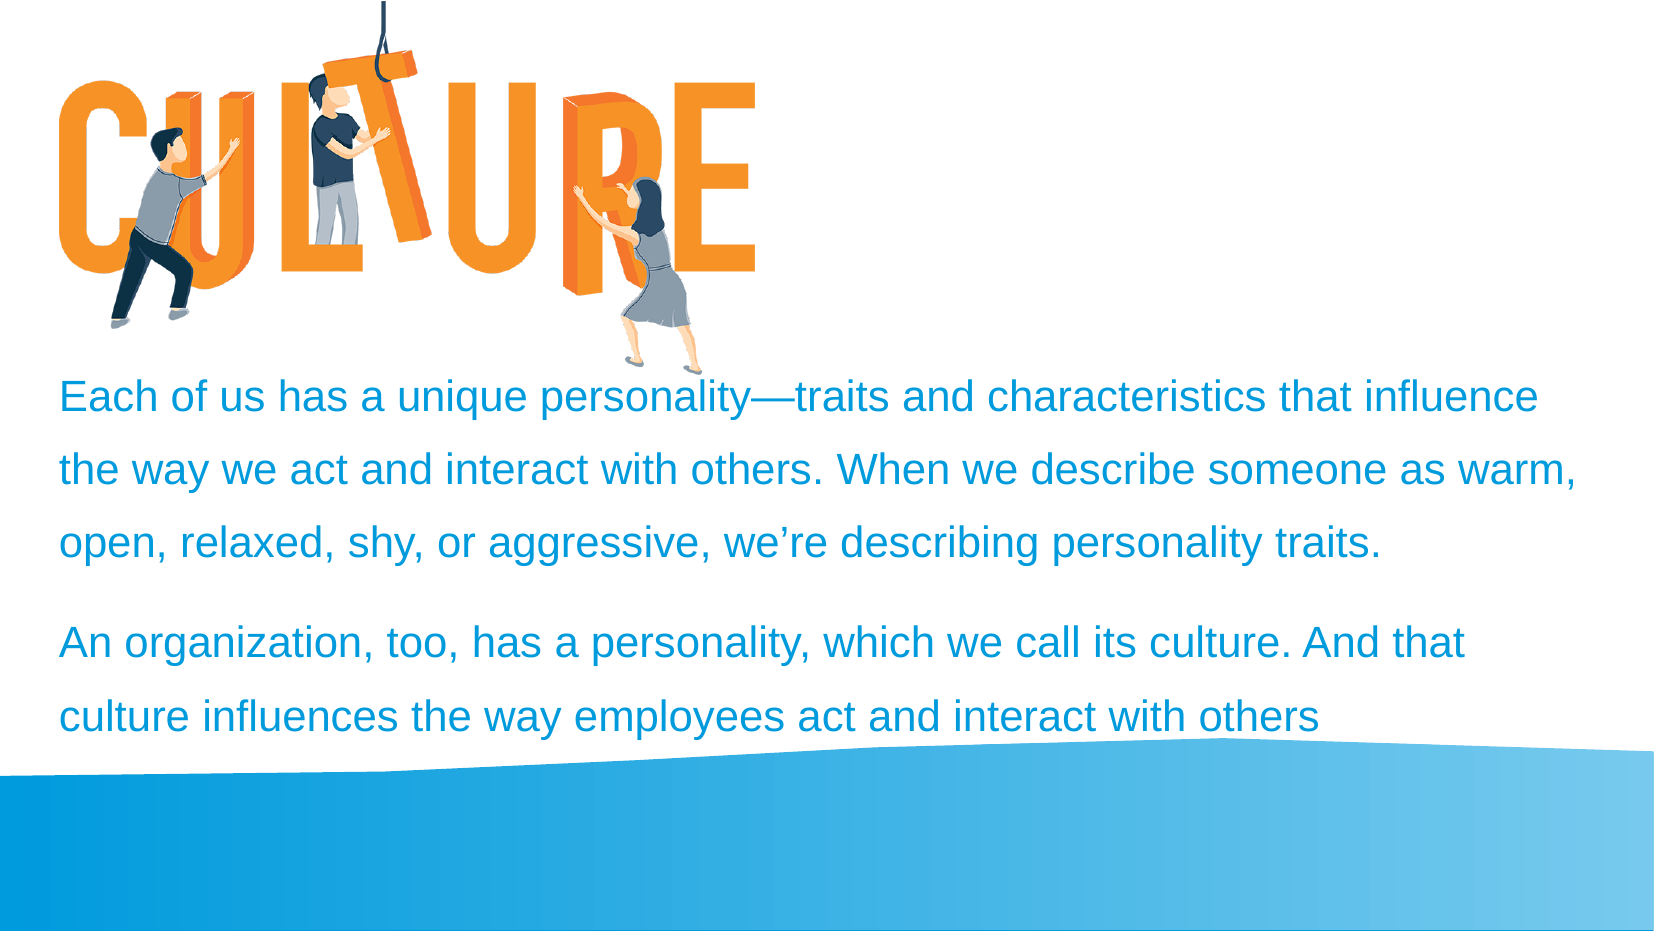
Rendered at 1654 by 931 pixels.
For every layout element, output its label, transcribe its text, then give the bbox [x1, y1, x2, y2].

list Each of us has a unique personality—traits and characteristics that influence the way we act and interact with others. When we describe someone as warm, open, relaxed, shy, or aggressive, we’re describing personality traits. An organization, too, has a personality, which we call its culture. And that culture influences the way employees act and interact with others [59, 337, 1595, 751]
picture [59, 1, 755, 376]
